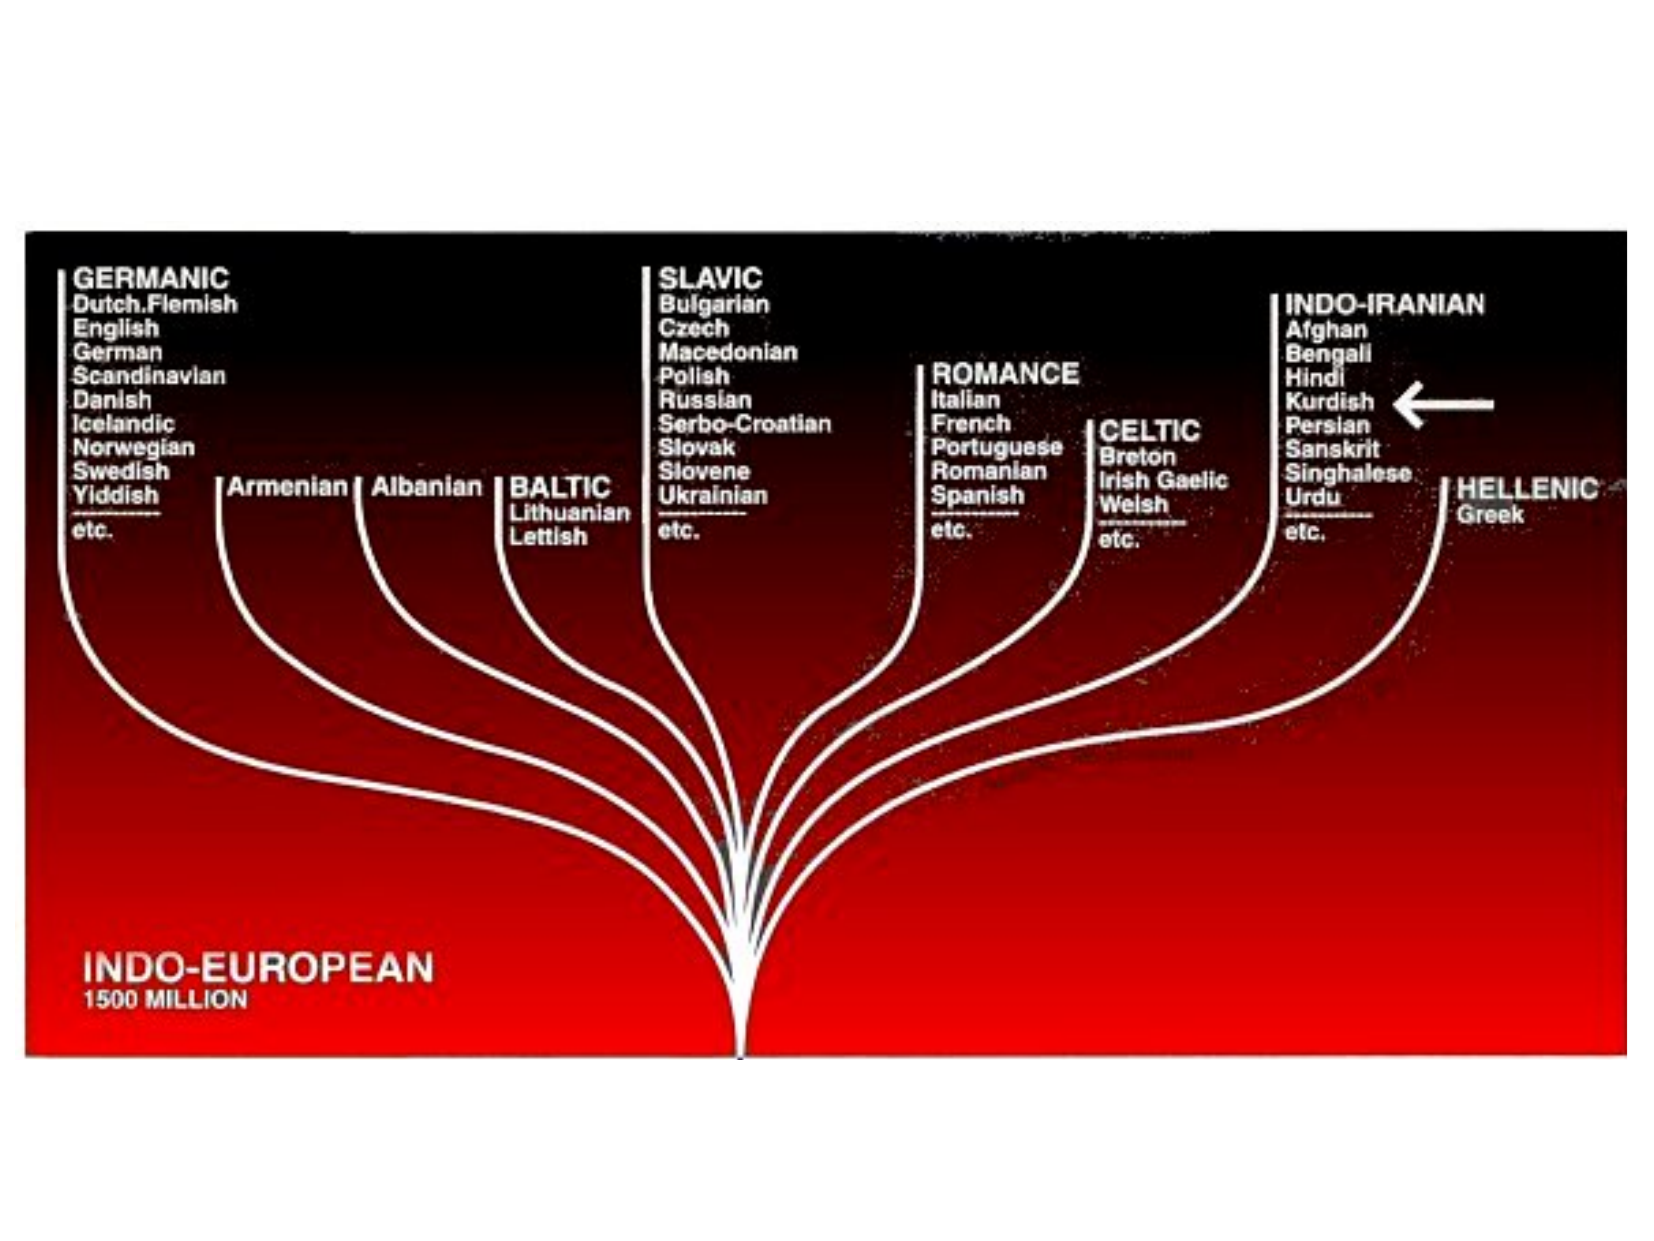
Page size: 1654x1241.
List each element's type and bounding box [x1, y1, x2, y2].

picture [15, 221, 1628, 1060]
